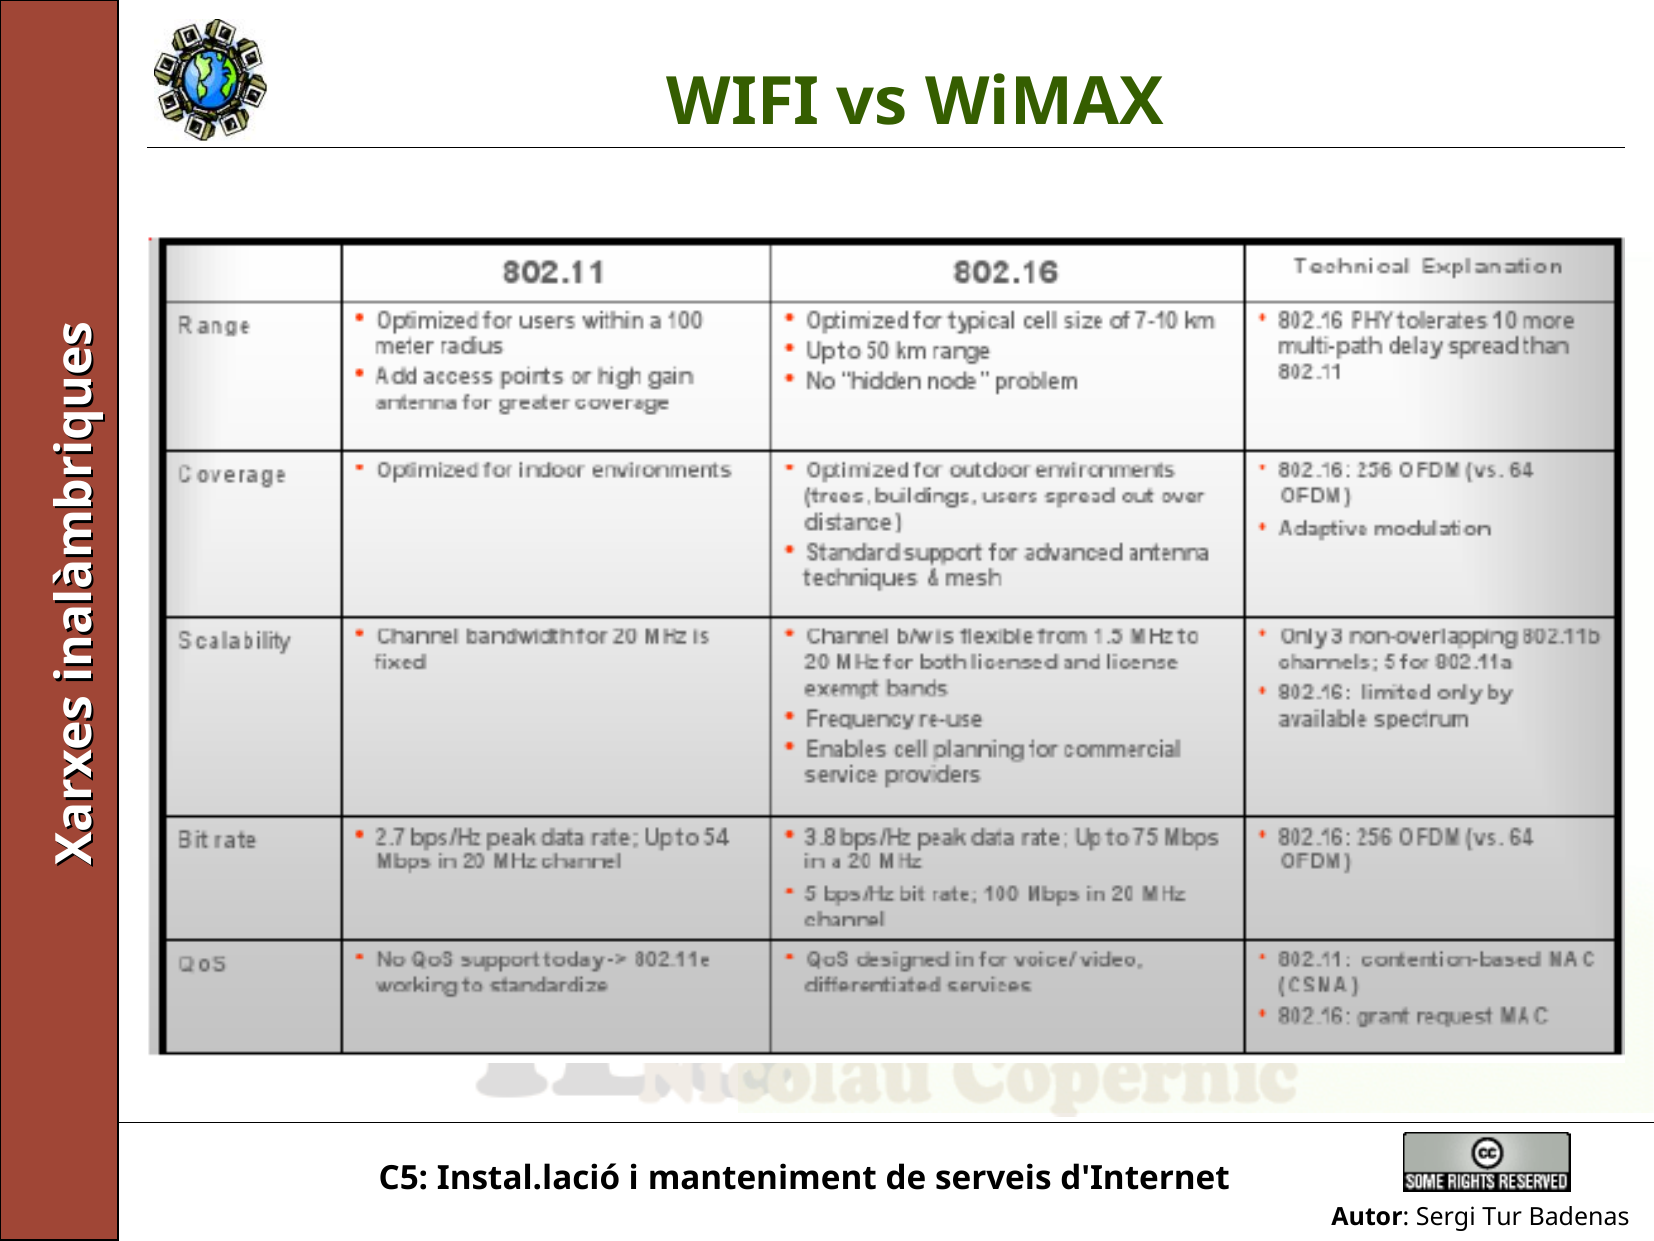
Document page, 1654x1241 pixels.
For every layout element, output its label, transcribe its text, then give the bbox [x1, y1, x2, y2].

picture [132, 236, 1654, 1117]
picture [154, 19, 268, 142]
title WIFI vs WiMAX [171, 49, 1654, 148]
picture [1403, 1132, 1571, 1192]
